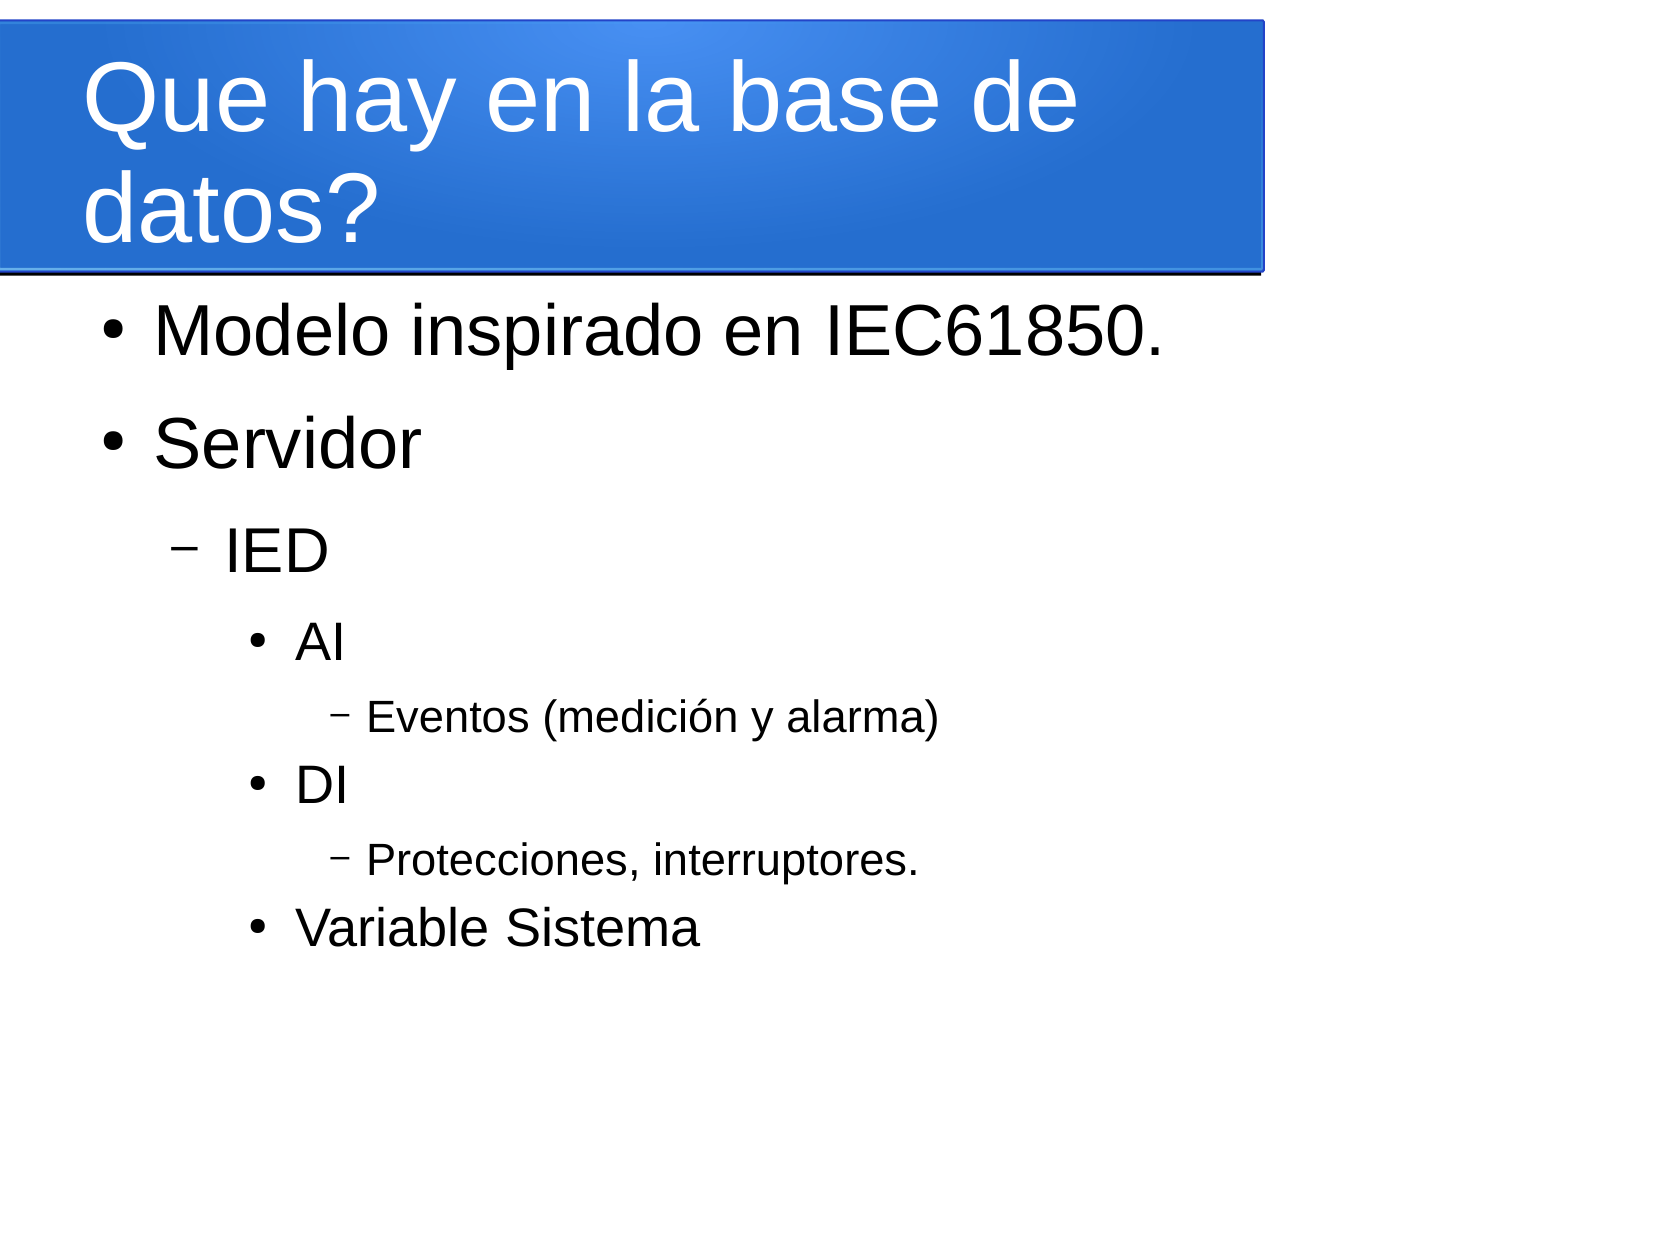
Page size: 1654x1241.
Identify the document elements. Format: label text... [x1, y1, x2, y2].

title Que hay en la base de datos? [82, 42, 1250, 264]
list Modelo inspirado en IEC61850. Servidor IED AI Eventos (medición y alarma) DI Protecciones, interruptores. Variable Sistema [82, 290, 1538, 1010]
